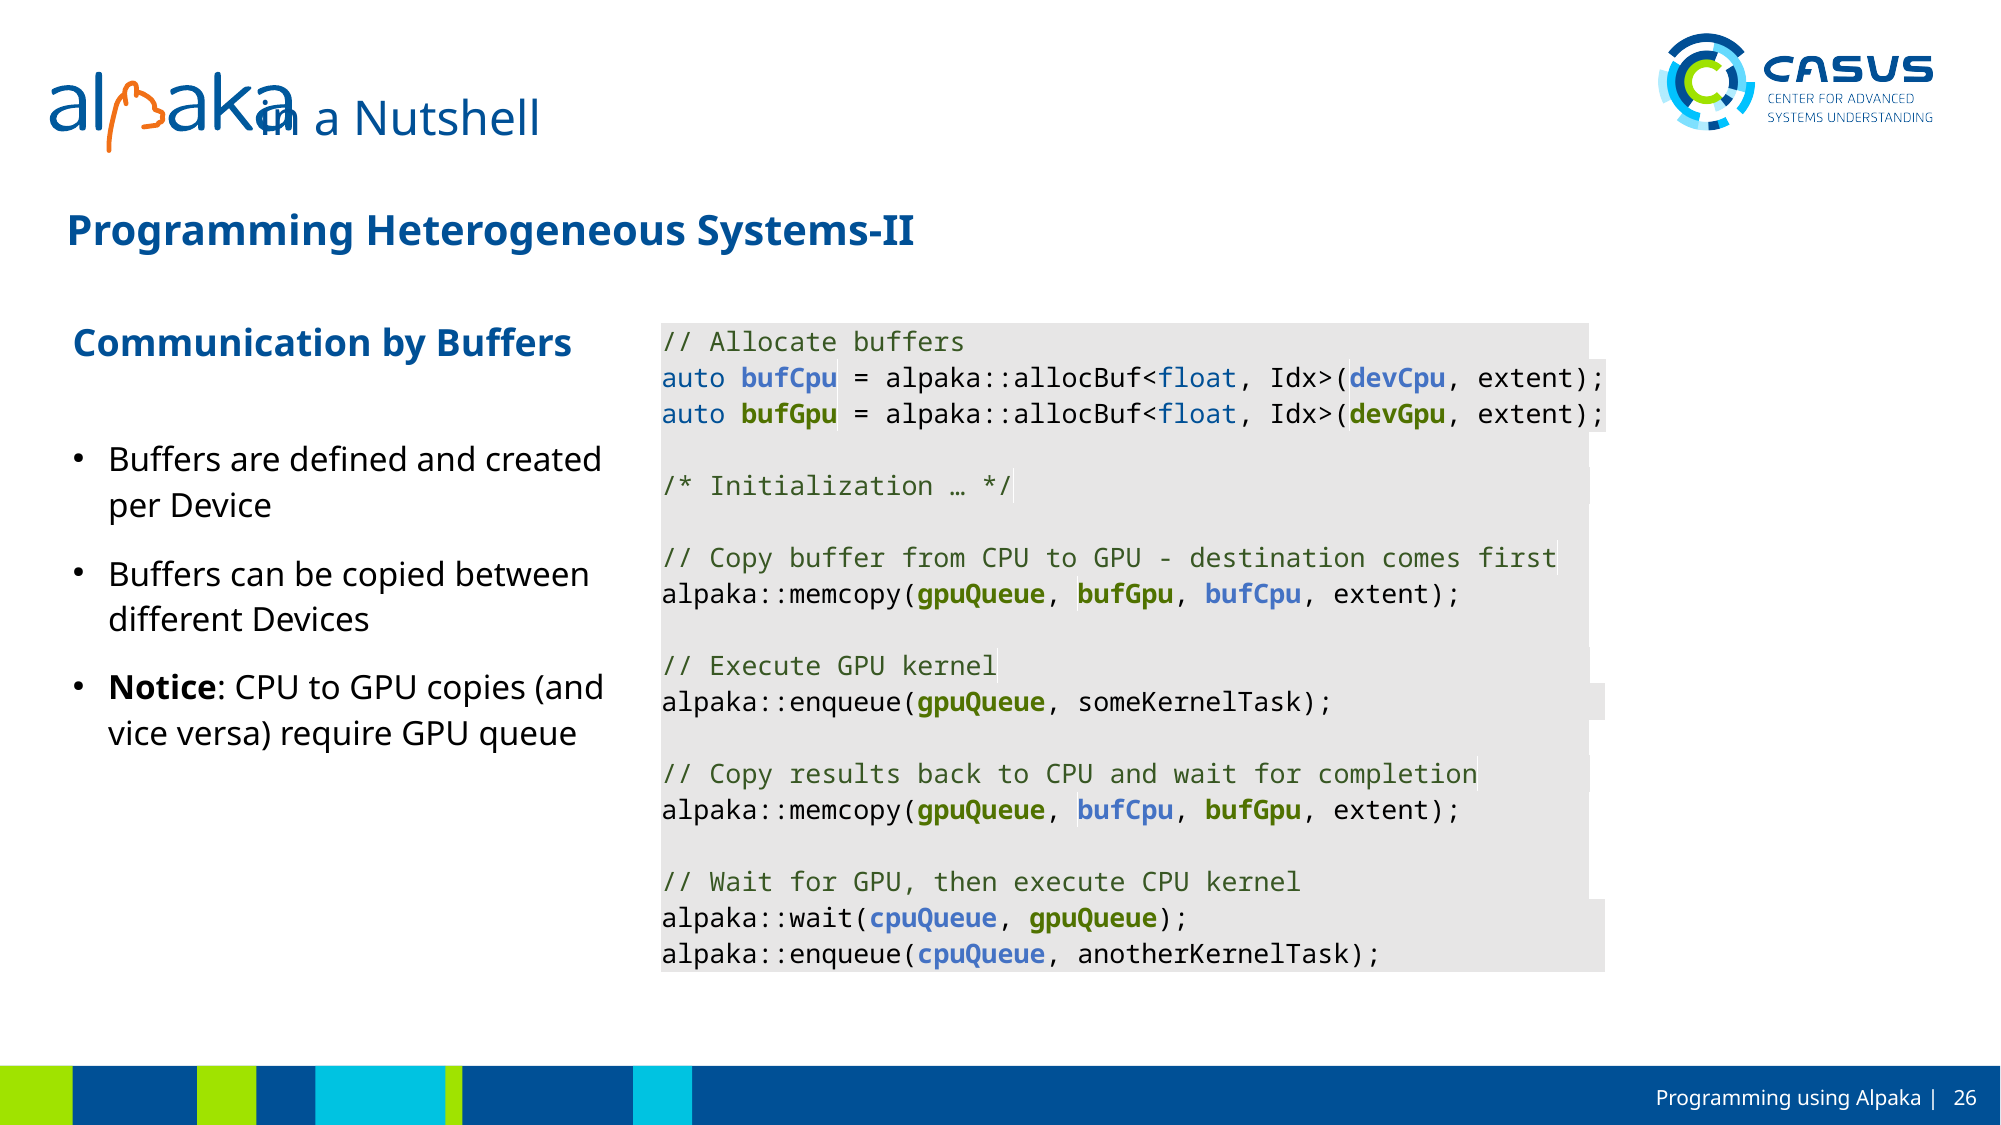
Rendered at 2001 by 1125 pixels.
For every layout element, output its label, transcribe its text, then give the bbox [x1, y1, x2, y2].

list // Allocate buffers auto bufCpu = alpaka::allocBuf<float, Idx>(devCpu, extent); auto bufGpu = alpaka::allocBuf<float, Idx>(devGpu, extent); /* Initialization … */ // Copy buffer from CPU to GPU - destination comes first alpaka::memcopy(gpuQueue, bufGpu, bufCpu, extent); // Execute GPU kernel alpaka::enqueue(gpuQueue, someKernelTask); // Copy results back to CPU and wait for completion alpaka::memcopy(gpuQueue, bufCpu, bufGpu, extent); // Wait for GPU, then execute CPU kernel alpaka::wait(cpuQueue, gpuQueue); alpaka::enqueue(cpuQueue, anotherKernelTask); [661, 316, 1621, 979]
title in a Nutshell [59, 82, 1501, 151]
title Programming Heterogeneous Systems-II [55, 195, 1603, 264]
list Communication by Buffers Buffers are defined and created per Device Buffers can be copied between different Devices Notice: CPU to GPU copies (and vice versa) require GPU queue [72, 316, 626, 979]
picture [49, 70, 293, 154]
picture [1658, 33, 1933, 131]
